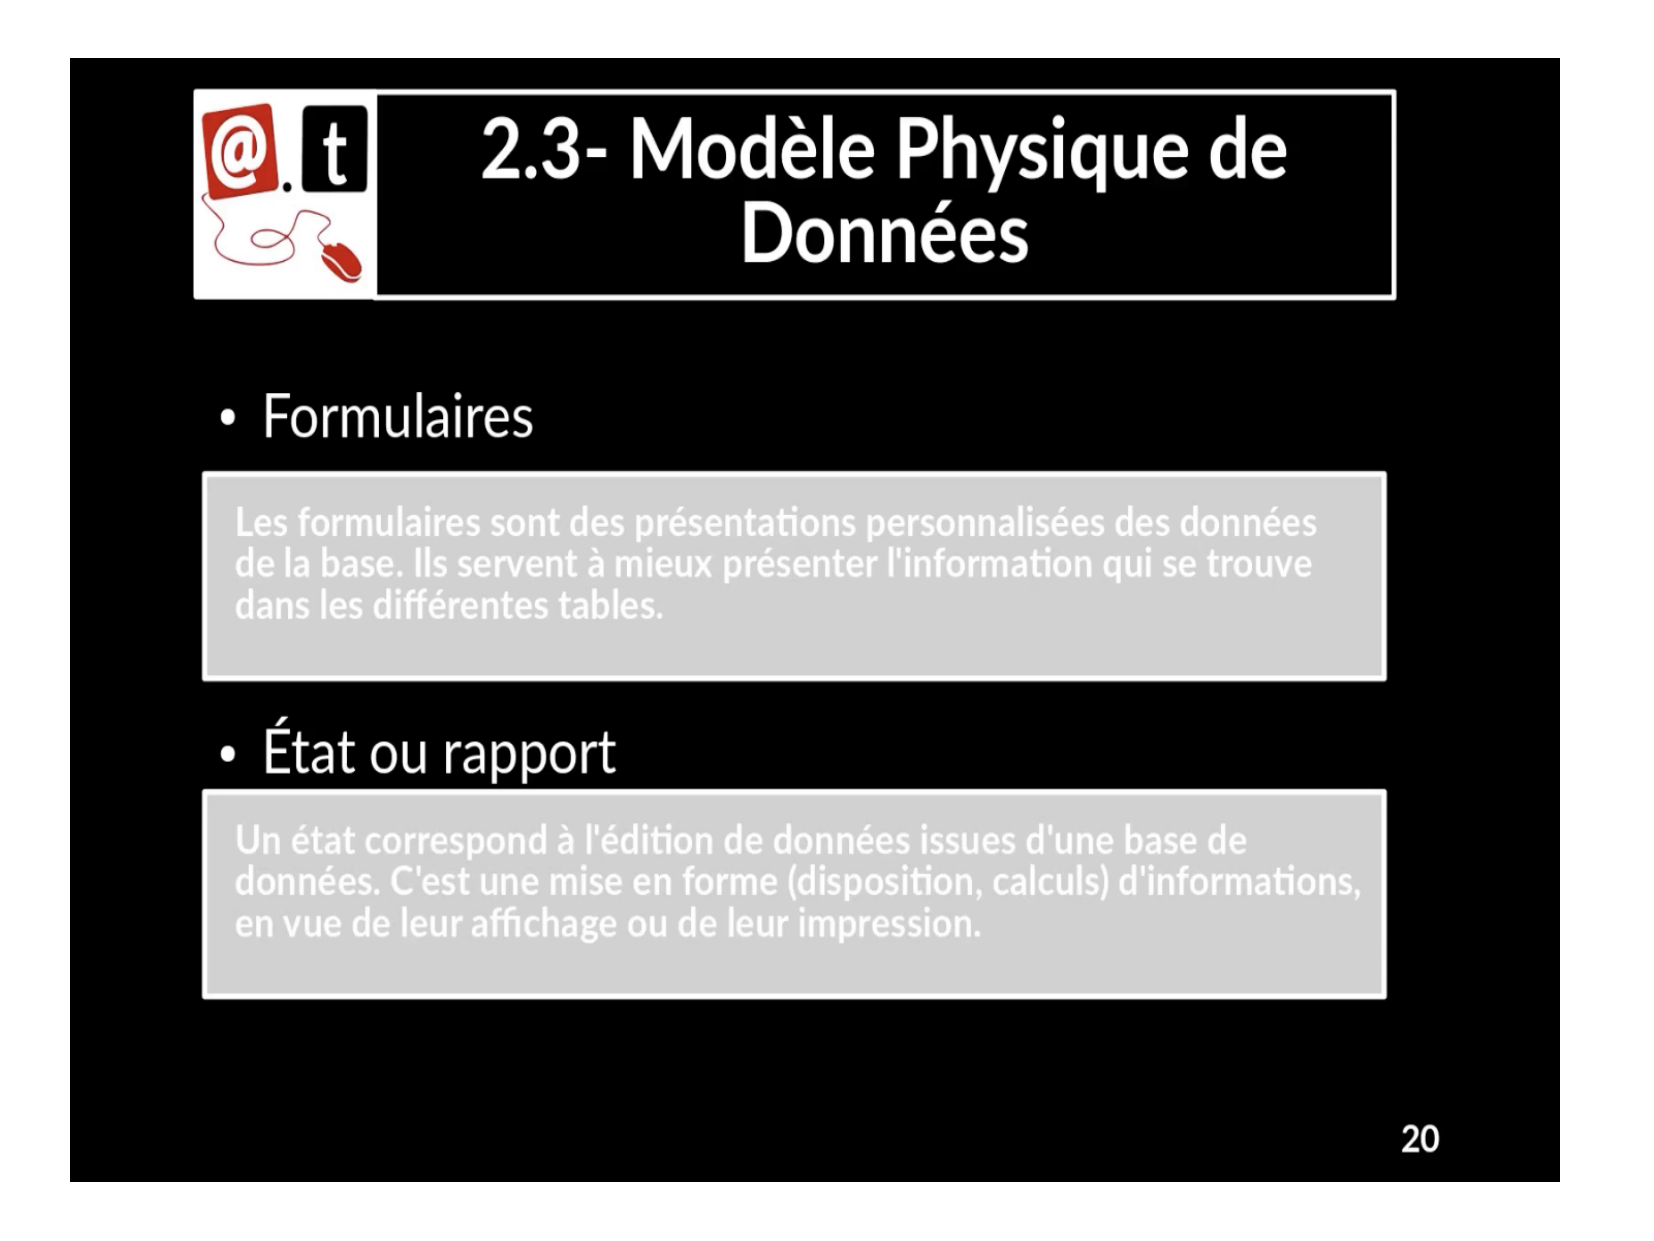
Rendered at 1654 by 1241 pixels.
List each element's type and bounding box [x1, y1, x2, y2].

picture [70, 58, 1560, 1182]
